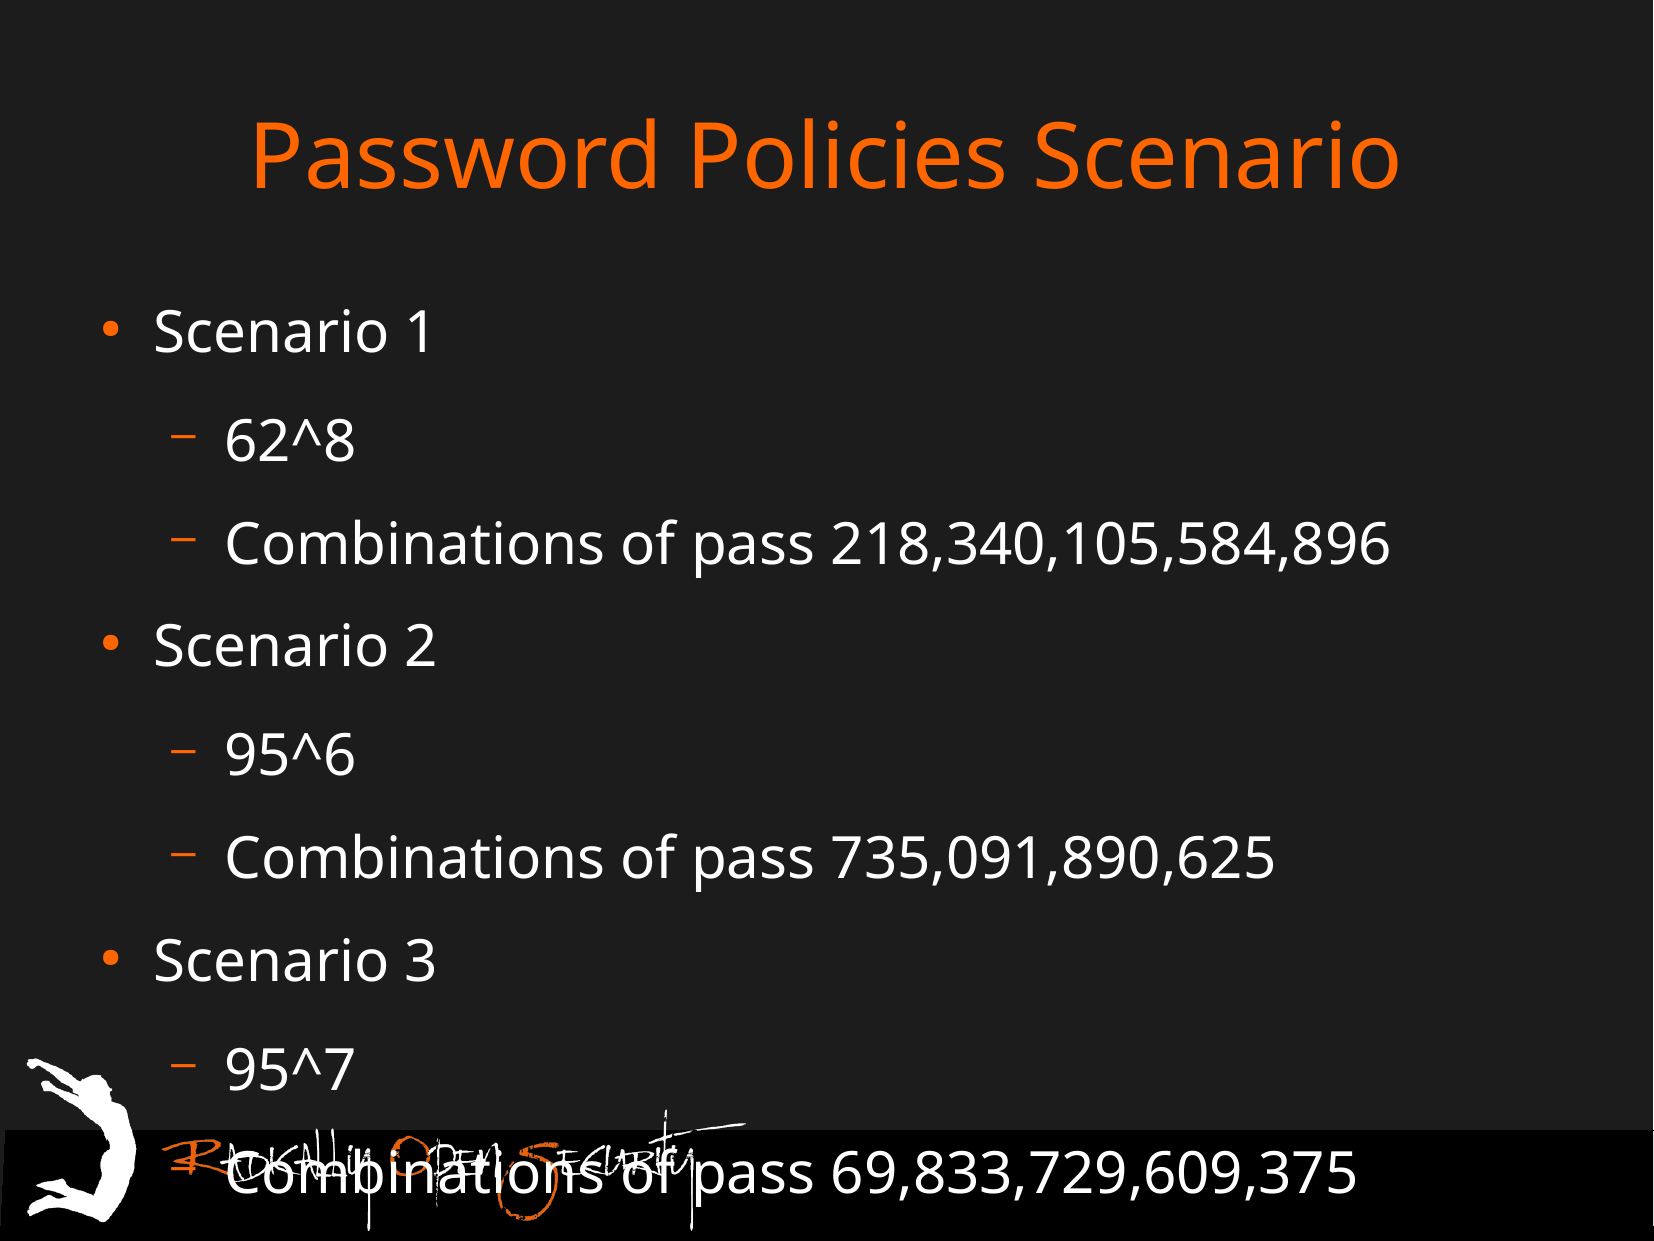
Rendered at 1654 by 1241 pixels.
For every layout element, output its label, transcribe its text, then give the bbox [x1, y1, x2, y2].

list Scenario 1 62^8 Combinations of pass 218,340,105,584,896 Scenario 2 95^6 Combinations of pass 735,091,890,625 Scenario 3 95^7 Combinations of pass 69,833,729,609,375 [82, 290, 1571, 1201]
picture [0, 1022, 778, 1241]
title Password Policies Scenario [82, 49, 1571, 257]
